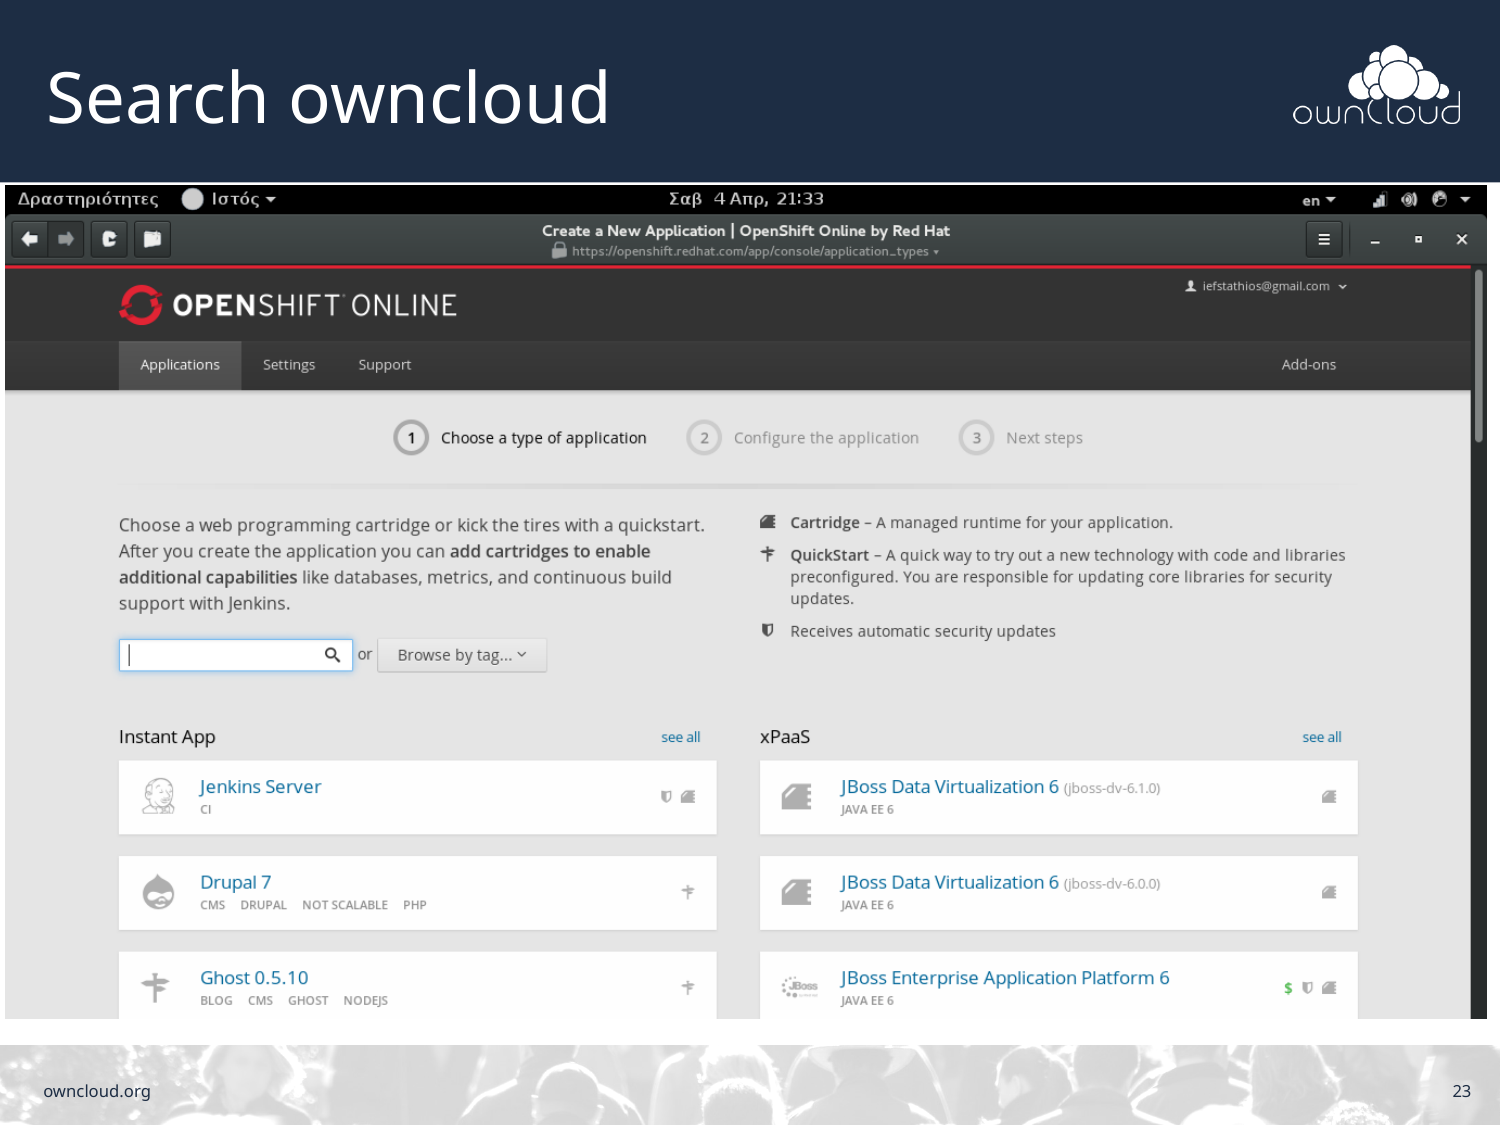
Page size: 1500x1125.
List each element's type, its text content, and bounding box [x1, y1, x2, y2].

picture [5, 185, 1487, 1019]
title Search owncloud [46, 5, 1258, 185]
picture [0, 1045, 1500, 1125]
picture [1293, 45, 1460, 124]
